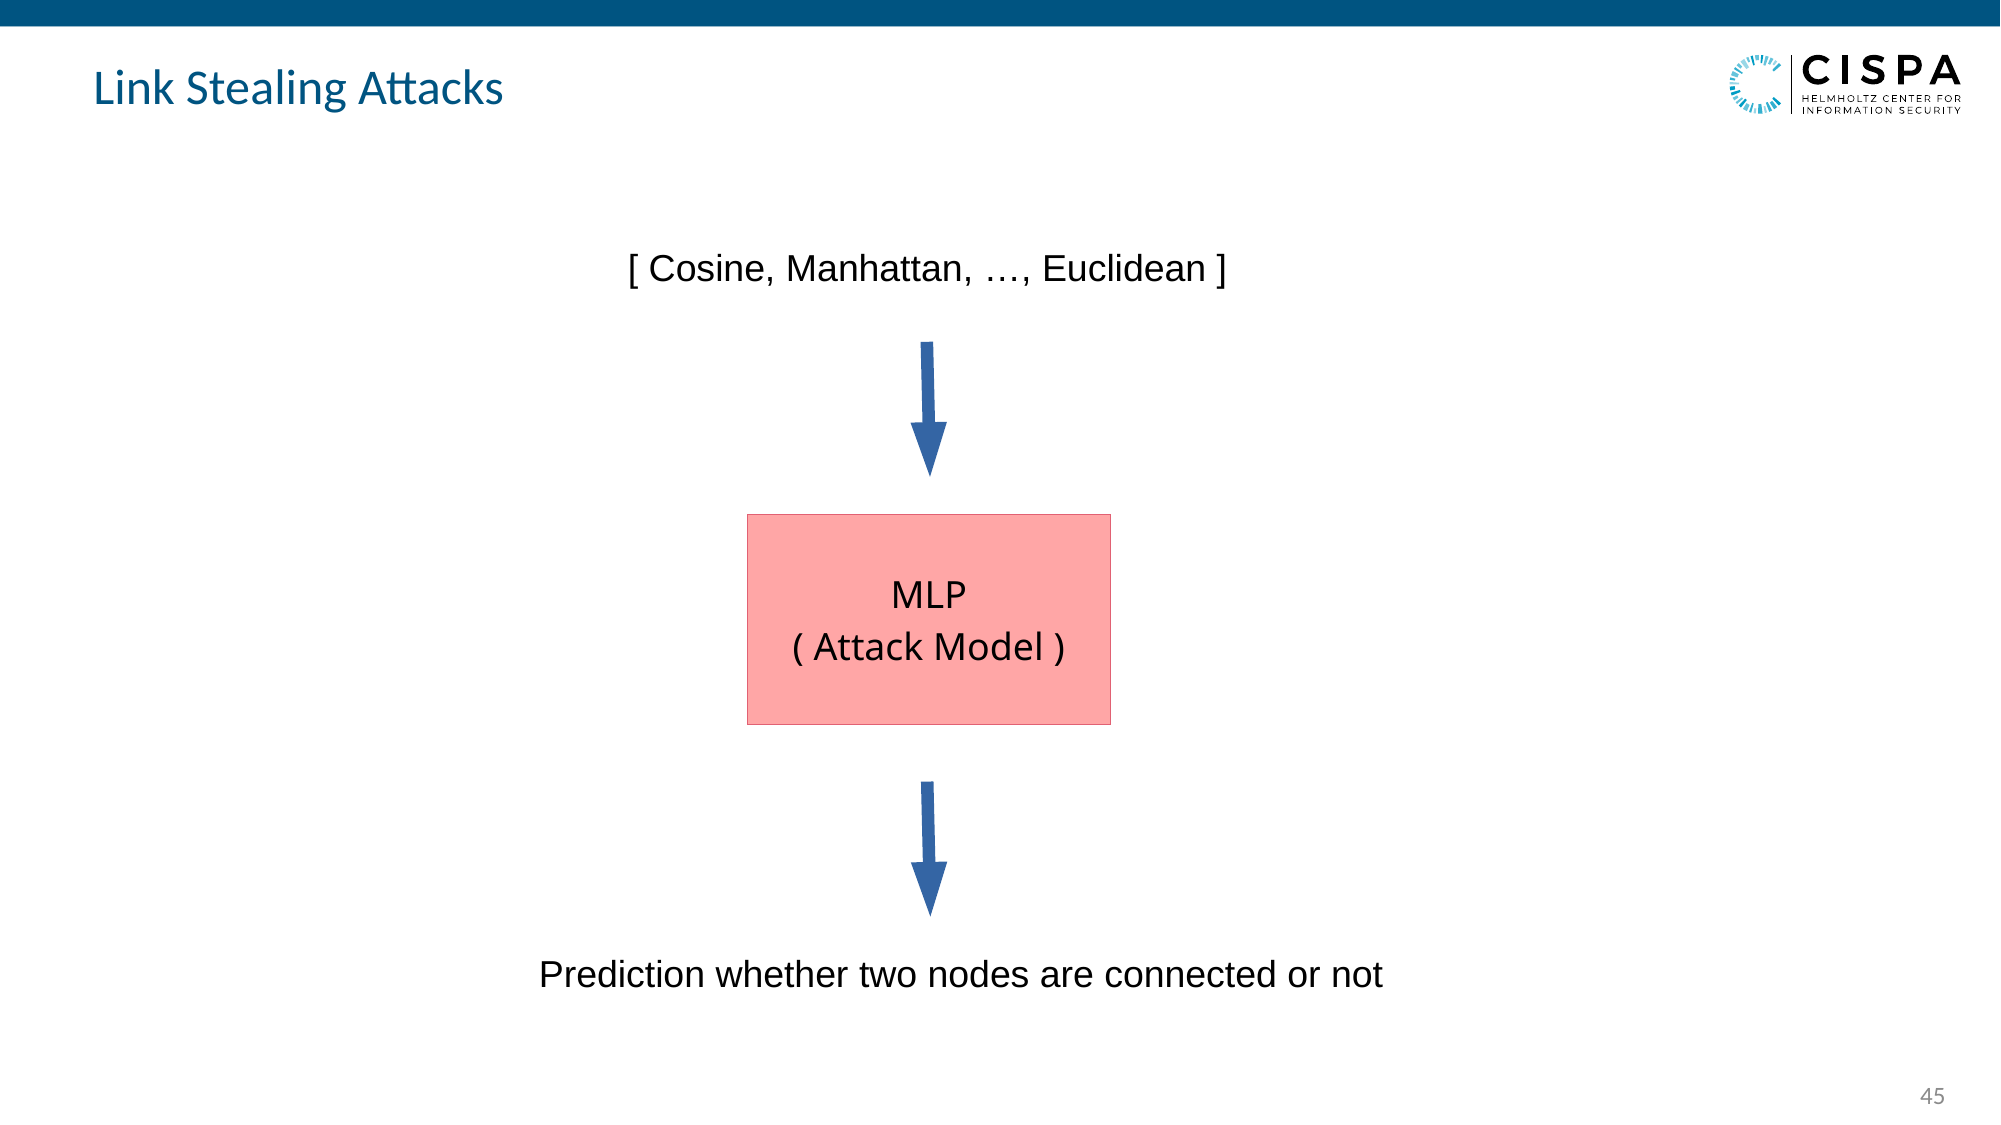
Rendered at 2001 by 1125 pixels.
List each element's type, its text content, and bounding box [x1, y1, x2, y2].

text_box MLP ( Attack Model ) [747, 514, 1111, 725]
slide_number <number> [1870, 1065, 1961, 1125]
text_box [ Cosine, Manhattan, …, Euclidean ] [613, 239, 1243, 297]
title Link Stealing Attacks [78, 38, 1699, 131]
text_box Prediction whether two nodes are connected or not [524, 945, 1399, 1003]
